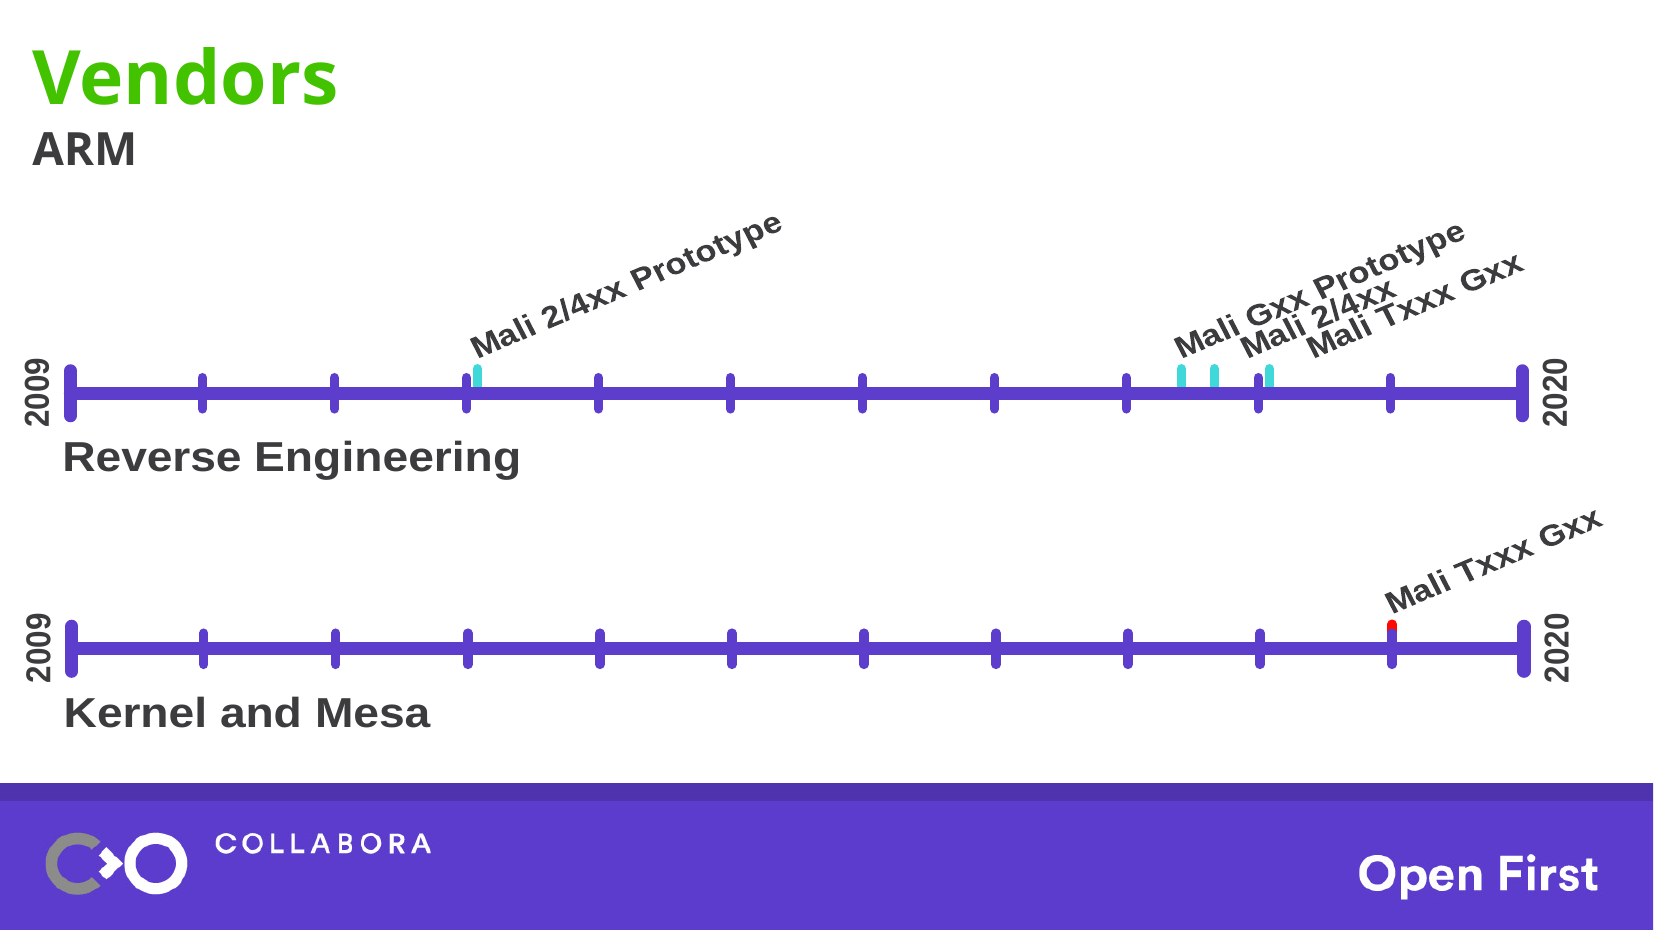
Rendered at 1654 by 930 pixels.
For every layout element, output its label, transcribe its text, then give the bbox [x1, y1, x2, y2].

picture [0, 0, 1654, 930]
title Vendors ARM [32, 29, 1605, 168]
